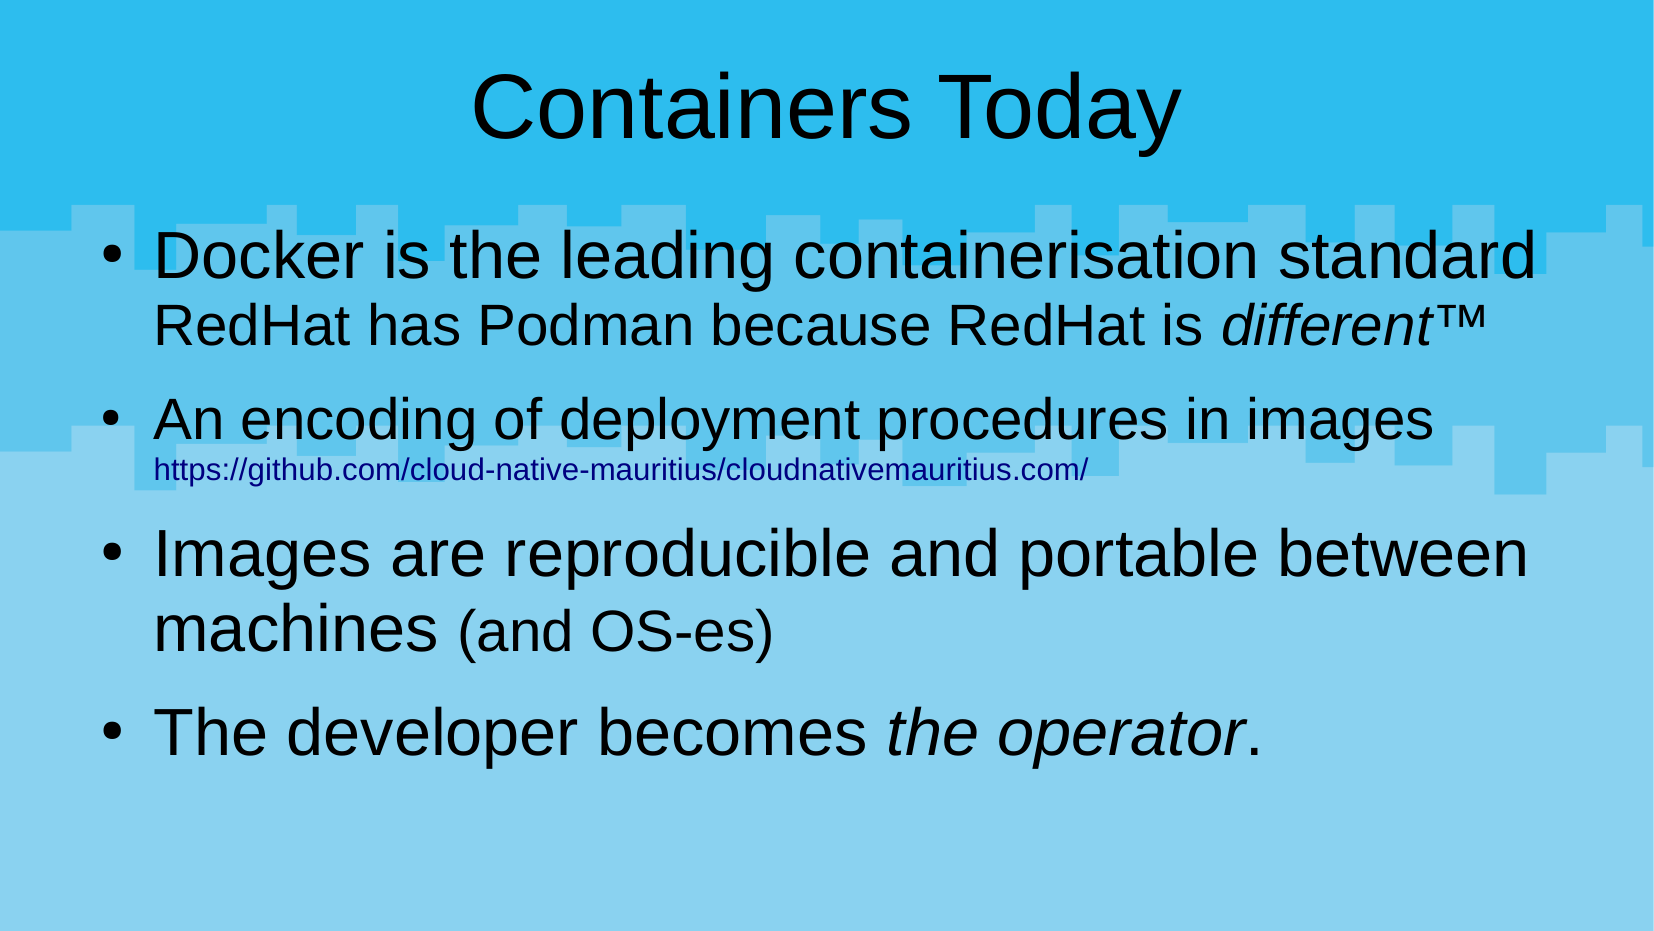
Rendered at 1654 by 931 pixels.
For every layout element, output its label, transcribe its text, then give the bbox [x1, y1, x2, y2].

picture [0, 0, 1654, 931]
list Docker is the leading containerisation standard RedHat has Podman because RedHat is different™️ An encoding of deployment procedures in images https://github.com/cloud-native-mauritius/cloudnativemauritius.com/ Images are reproducible and portable between machines (and OS-es) The developer becomes the operator. [82, 217, 1571, 886]
title Containers Today [82, 37, 1571, 178]
